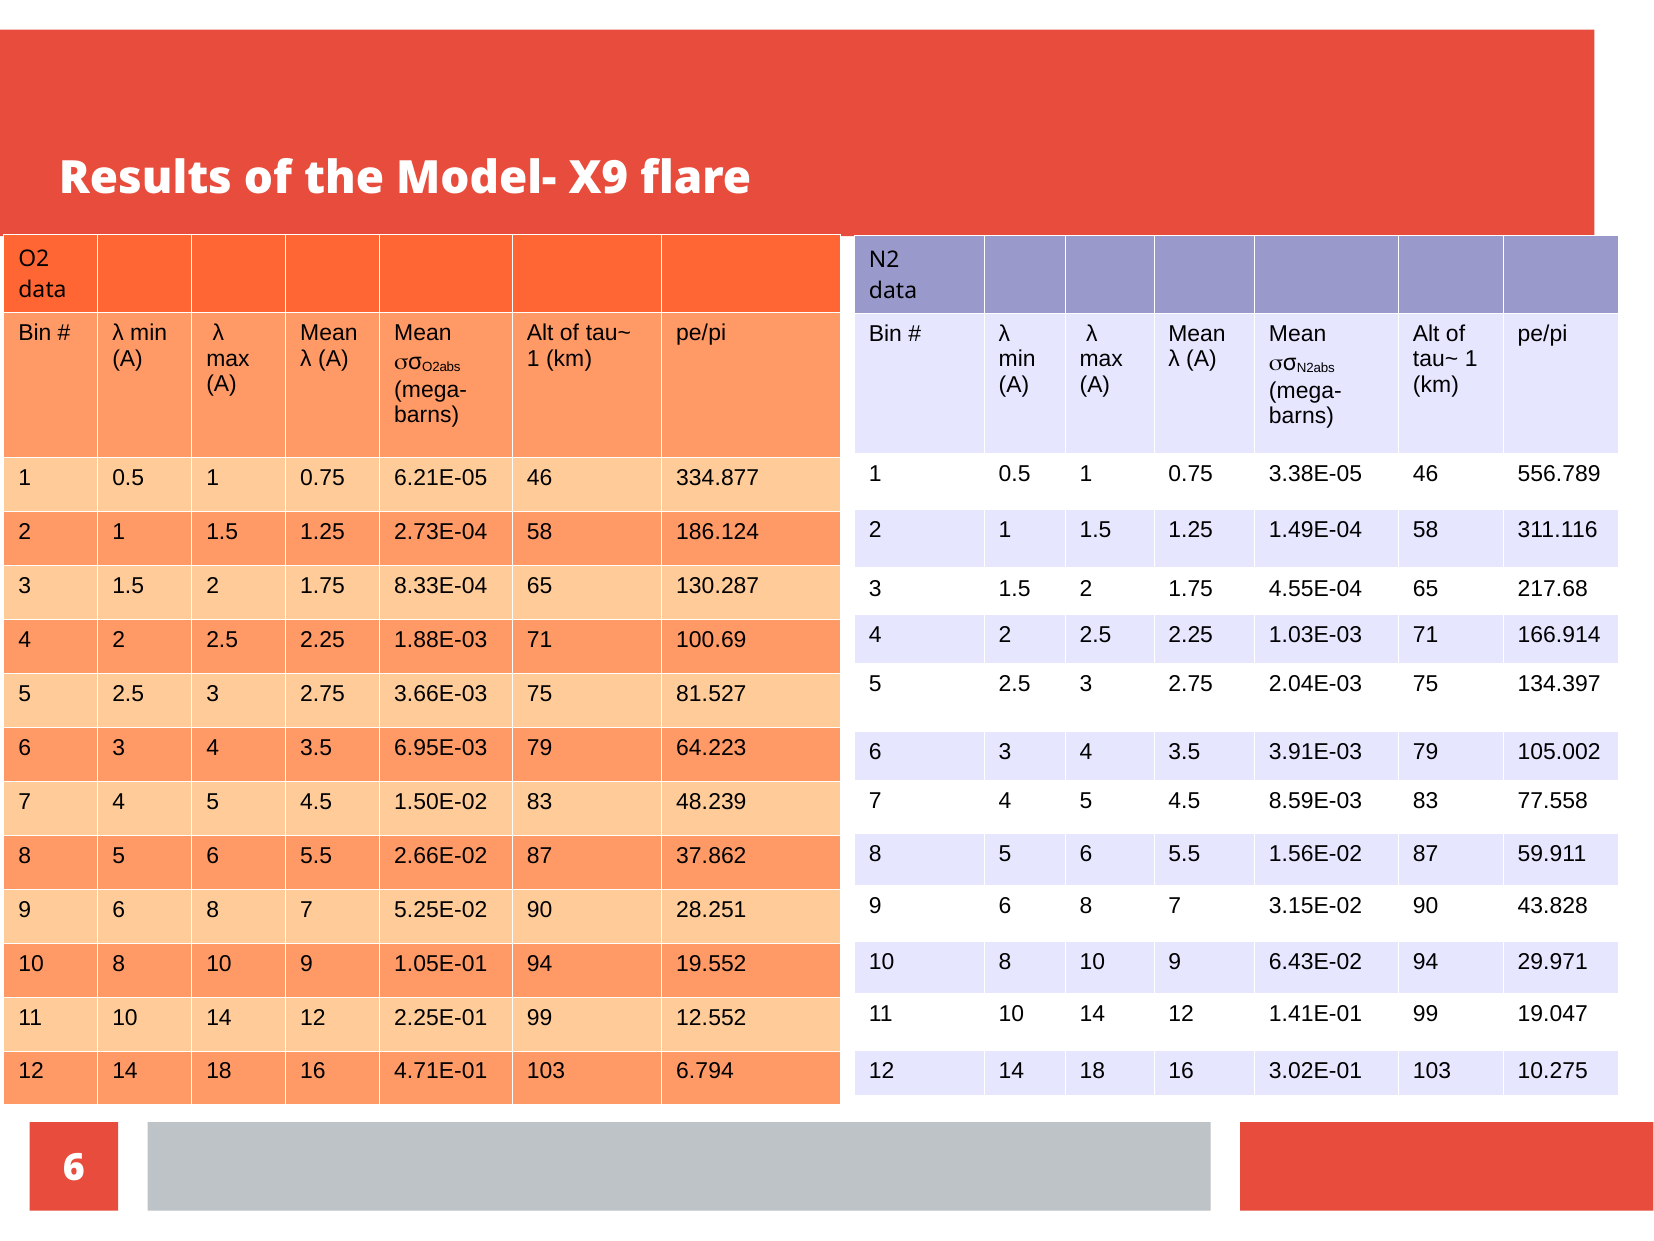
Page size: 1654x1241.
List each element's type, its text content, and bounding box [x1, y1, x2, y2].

table_cell 2.25 [286, 620, 379, 673]
table_cell 1.5 [192, 512, 285, 565]
table_cell 5 [4, 674, 97, 727]
table_cell Mean λ (A) [286, 313, 379, 457]
table_cell 71 [1399, 615, 1503, 663]
table_cell 79 [513, 728, 661, 781]
table_cell 3.5 [286, 728, 379, 781]
table_cell Mean σN2abs (mega-barns) [1255, 314, 1398, 453]
table_cell 3 [192, 674, 285, 727]
table_cell 0.75 [1155, 454, 1254, 509]
table_cell 3 [985, 732, 1065, 780]
table_cell 2 [855, 510, 984, 567]
table_cell 81.527 [662, 674, 840, 727]
table_cell 4 [1066, 732, 1154, 780]
table_cell 12.552 [662, 998, 840, 1051]
table_cell 2.73E-04 [380, 512, 512, 565]
table_cell 0.5 [985, 454, 1065, 509]
table_cell 19.552 [662, 944, 840, 997]
table_cell 134.397 [1504, 664, 1618, 731]
table_cell 10 [1066, 942, 1154, 993]
table_header [1504, 236, 1618, 313]
table_cell 64.223 [662, 728, 840, 781]
table_cell 6 [192, 836, 285, 889]
table_cell 8 [4, 836, 97, 889]
table_cell 12 [4, 1052, 97, 1104]
table_cell 10 [4, 944, 97, 997]
table_cell 46 [513, 458, 661, 511]
table_cell 2 [1066, 568, 1154, 614]
table_cell 2 [985, 615, 1065, 663]
table_cell 5 [98, 836, 191, 889]
table_cell 99 [513, 998, 661, 1051]
table_header [98, 235, 191, 312]
table_cell 29.971 [1504, 942, 1618, 993]
table_cell 1.03E-03 [1255, 615, 1398, 663]
table_cell 94 [1399, 942, 1503, 993]
table_cell 166.914 [1504, 615, 1618, 663]
table_cell 6.95E-03 [380, 728, 512, 781]
table_cell 1.25 [286, 512, 379, 565]
table_cell 58 [513, 512, 661, 565]
table_cell 6.21E-05 [380, 458, 512, 511]
table_cell 1.5 [985, 568, 1065, 614]
table_cell 8 [985, 942, 1065, 993]
table_cell 3 [1066, 664, 1154, 731]
table_cell Mean λ (A) [1155, 314, 1254, 453]
table_cell 3.15E-02 [1255, 886, 1398, 941]
table_cell 0.5 [98, 458, 191, 511]
table_cell 65 [1399, 568, 1503, 614]
table_cell 1.75 [286, 566, 379, 619]
table_cell pe/pi [1504, 314, 1618, 453]
table_cell 7 [4, 782, 97, 835]
table_header [1399, 236, 1503, 313]
table_cell 3.5 [1155, 732, 1254, 780]
table_cell 9 [855, 886, 984, 941]
table_cell 90 [513, 890, 661, 943]
table_cell 2 [4, 512, 97, 565]
table_cell 10 [985, 994, 1065, 1050]
table_cell pe/pi [662, 313, 840, 457]
table_cell 2.5 [985, 664, 1065, 731]
table_cell 2 [192, 566, 285, 619]
table_cell 14 [1066, 994, 1154, 1050]
table_cell 2.25E-01 [380, 998, 512, 1051]
table_cell 2.5 [98, 674, 191, 727]
table_cell 19.047 [1504, 994, 1618, 1050]
table_cell 1.50E-02 [380, 782, 512, 835]
table_cell 12 [855, 1051, 984, 1095]
table_cell 10 [192, 944, 285, 997]
table_cell 1 [1066, 454, 1154, 509]
table_cell 14 [192, 998, 285, 1051]
table_cell 59.911 [1504, 834, 1618, 885]
table_header [662, 235, 840, 312]
table_cell Alt of tau~ 1 (km) [1399, 314, 1503, 453]
table_cell 6 [98, 890, 191, 943]
table_cell 1.05E-01 [380, 944, 512, 997]
table_cell 1 [985, 510, 1065, 567]
table_header [1255, 236, 1398, 313]
table_cell 6.794 [662, 1052, 840, 1104]
table_cell 7 [286, 890, 379, 943]
table_cell 8 [1066, 886, 1154, 941]
table_cell 3.38E-05 [1255, 454, 1398, 509]
table_cell 10 [855, 942, 984, 993]
table_cell 5 [192, 782, 285, 835]
table_cell 83 [513, 782, 661, 835]
table_cell 94 [513, 944, 661, 997]
table_cell 3 [98, 728, 191, 781]
table_cell 5.5 [1155, 834, 1254, 885]
table_cell 10.275 [1504, 1051, 1618, 1095]
table_cell 1 [98, 512, 191, 565]
table_cell 16 [286, 1052, 379, 1104]
table_cell 43.828 [1504, 886, 1618, 941]
table_cell 6 [4, 728, 97, 781]
table_cell 1.88E-03 [380, 620, 512, 673]
table_cell 4 [855, 615, 984, 663]
table_cell 12 [286, 998, 379, 1051]
table_cell 87 [513, 836, 661, 889]
table_cell 1 [4, 458, 97, 511]
table_cell λ min (A) [985, 314, 1065, 453]
table_cell 3.66E-03 [380, 674, 512, 727]
table_cell 2.75 [286, 674, 379, 727]
table_cell 3 [855, 568, 984, 614]
table_cell 9 [1155, 942, 1254, 993]
table_cell 1 [855, 454, 984, 509]
table_cell 5.5 [286, 836, 379, 889]
table_cell 2.5 [1066, 615, 1154, 663]
table_cell 8 [192, 890, 285, 943]
table_cell Bin # [855, 314, 984, 453]
table_cell 4.5 [286, 782, 379, 835]
table_cell 9 [286, 944, 379, 997]
table_cell 3 [4, 566, 97, 619]
table_cell 14 [985, 1051, 1065, 1095]
table_cell 14 [98, 1052, 191, 1104]
table_cell 46 [1399, 454, 1503, 509]
table_cell 4.5 [1155, 781, 1254, 833]
table_cell 5 [855, 664, 984, 731]
table_cell 6 [985, 886, 1065, 941]
table_cell 11 [4, 998, 97, 1051]
table_header [1155, 236, 1254, 313]
table_cell 103 [1399, 1051, 1503, 1095]
table_cell 28.251 [662, 890, 840, 943]
table_cell 4.55E-04 [1255, 568, 1398, 614]
table_cell 8 [98, 944, 191, 997]
table_cell 1.25 [1155, 510, 1254, 567]
table_cell Mean σO2abs (mega-barns) [380, 313, 512, 457]
table_cell 311.116 [1504, 510, 1618, 567]
table_cell 6 [1066, 834, 1154, 885]
table_cell 4.71E-01 [380, 1052, 512, 1104]
table_cell 77.558 [1504, 781, 1618, 833]
table_cell 4 [98, 782, 191, 835]
table_cell Alt of tau~ 1 (km) [513, 313, 661, 457]
table_cell 130.287 [662, 566, 840, 619]
table_cell 7 [1155, 886, 1254, 941]
table_cell 65 [513, 566, 661, 619]
table_cell 0.75 [286, 458, 379, 511]
table_cell 2.25 [1155, 615, 1254, 663]
table_cell 12 [1155, 994, 1254, 1050]
table_cell 6 [855, 732, 984, 780]
table_cell 334.877 [662, 458, 840, 511]
table_cell 2.04E-03 [1255, 664, 1398, 731]
table_header [513, 235, 661, 312]
table_cell 4 [192, 728, 285, 781]
table_cell 79 [1399, 732, 1503, 780]
table_cell Bin # [4, 313, 97, 457]
table_cell 5 [985, 834, 1065, 885]
table_cell 8.59E-03 [1255, 781, 1398, 833]
table_cell 2.5 [192, 620, 285, 673]
table_cell 99 [1399, 994, 1503, 1050]
table_header [286, 235, 379, 312]
table_cell 5.25E-02 [380, 890, 512, 943]
table_cell 1.5 [98, 566, 191, 619]
table_cell 18 [192, 1052, 285, 1104]
table_cell 6.43E-02 [1255, 942, 1398, 993]
table_cell 75 [1399, 664, 1503, 731]
table_cell 8.33E-04 [380, 566, 512, 619]
table_cell 48.239 [662, 782, 840, 835]
table_cell 1.41E-01 [1255, 994, 1398, 1050]
table_cell 1.56E-02 [1255, 834, 1398, 885]
table_cell λ max (A) [1066, 314, 1154, 453]
table_cell 3.91E-03 [1255, 732, 1398, 780]
table_cell 9 [4, 890, 97, 943]
table_cell 1.5 [1066, 510, 1154, 567]
table_cell 90 [1399, 886, 1503, 941]
table_cell 3.02E-01 [1255, 1051, 1398, 1095]
table_cell 2.66E-02 [380, 836, 512, 889]
table_cell 7 [855, 781, 984, 833]
table_cell 186.124 [662, 512, 840, 565]
table_cell 11 [855, 994, 984, 1050]
table_cell 217.68 [1504, 568, 1618, 614]
table_cell 37.862 [662, 836, 840, 889]
table_cell 4 [985, 781, 1065, 833]
title Results of the Model- X9 flare [59, 59, 1595, 207]
table_header O2 data [4, 235, 97, 312]
table_cell λ max (A) [192, 313, 285, 457]
table_cell 16 [1155, 1051, 1254, 1095]
table_cell 71 [513, 620, 661, 673]
table_header [1066, 236, 1154, 313]
table_cell 1 [192, 458, 285, 511]
table_cell λ min (A) [98, 313, 191, 457]
table_cell 1.49E-04 [1255, 510, 1398, 567]
table_cell 10 [98, 998, 191, 1051]
table_cell 5 [1066, 781, 1154, 833]
table_cell 87 [1399, 834, 1503, 885]
table_cell 58 [1399, 510, 1503, 567]
table_cell 100.69 [662, 620, 840, 673]
table_cell 103 [513, 1052, 661, 1104]
table_header [192, 235, 285, 312]
table_header N2 data [855, 236, 984, 313]
table_cell 2.75 [1155, 664, 1254, 731]
table_cell 105.002 [1504, 732, 1618, 780]
table_cell 1.75 [1155, 568, 1254, 614]
table_cell 4 [4, 620, 97, 673]
table_cell 75 [513, 674, 661, 727]
table_header [985, 236, 1065, 313]
table_cell 8 [855, 834, 984, 885]
table_cell 83 [1399, 781, 1503, 833]
table_cell 18 [1066, 1051, 1154, 1095]
table_cell 556.789 [1504, 454, 1618, 509]
table_header [380, 235, 512, 312]
